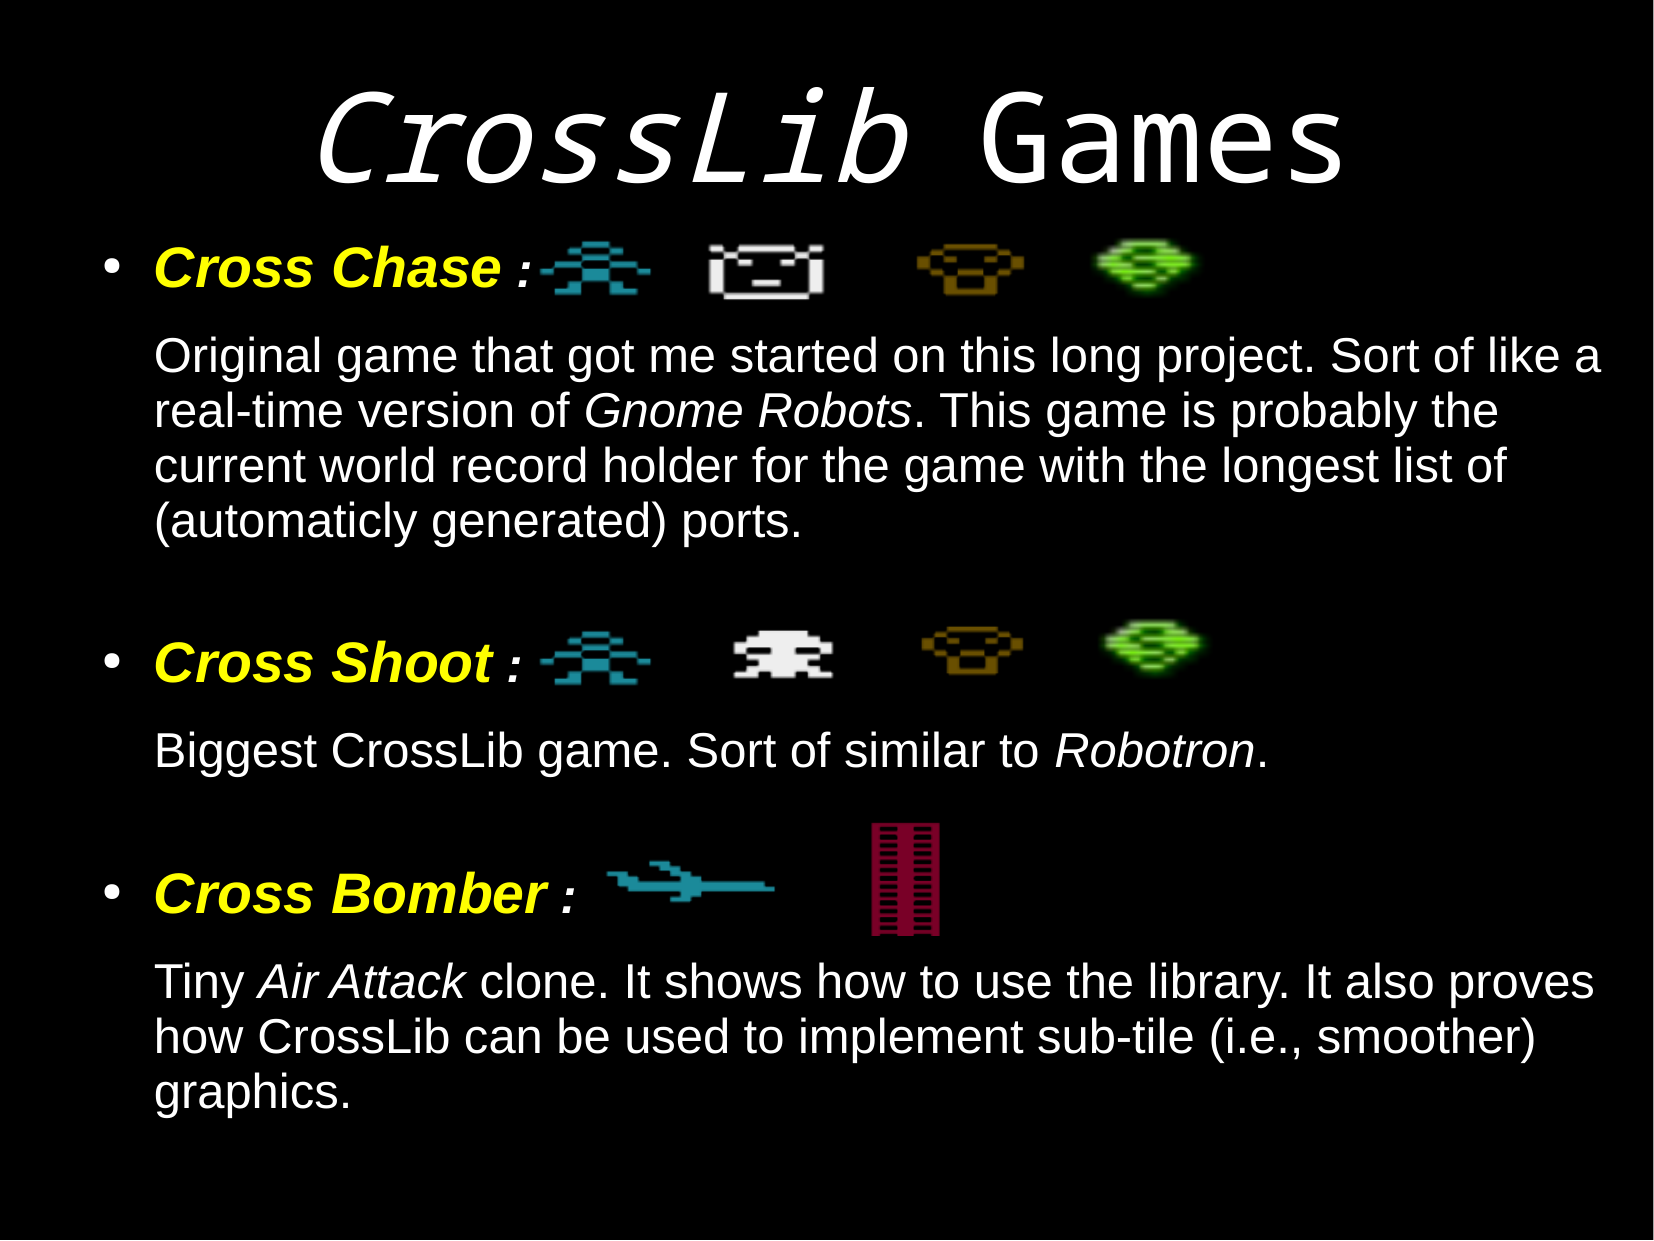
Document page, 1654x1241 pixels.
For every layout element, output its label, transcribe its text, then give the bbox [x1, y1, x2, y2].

picture [850, 803, 957, 936]
picture [508, 597, 674, 721]
picture [1086, 583, 1217, 697]
picture [508, 207, 674, 331]
picture [685, 589, 863, 708]
title CrossLib Games [84, 30, 1573, 236]
list Cross Chase : Original game that got me started on this long project. Sort of like a real-time version of Gnome Robots. This game is probably the current world record holder for the game with the longest list of (automaticly generated) ports. Cross Shoot : Biggest CrossLib game. Sort of similar to Robotron. Cross Bomber : Tiny Air Attack clone. It shows how to use the library. It also proves how CrossLib can be used to implement sub-tile (i.e., smoother) graphics. [84, 236, 1611, 1123]
picture [874, 218, 1042, 319]
picture [1078, 202, 1209, 316]
picture [578, 826, 798, 934]
picture [691, 209, 851, 331]
picture [881, 602, 1040, 697]
